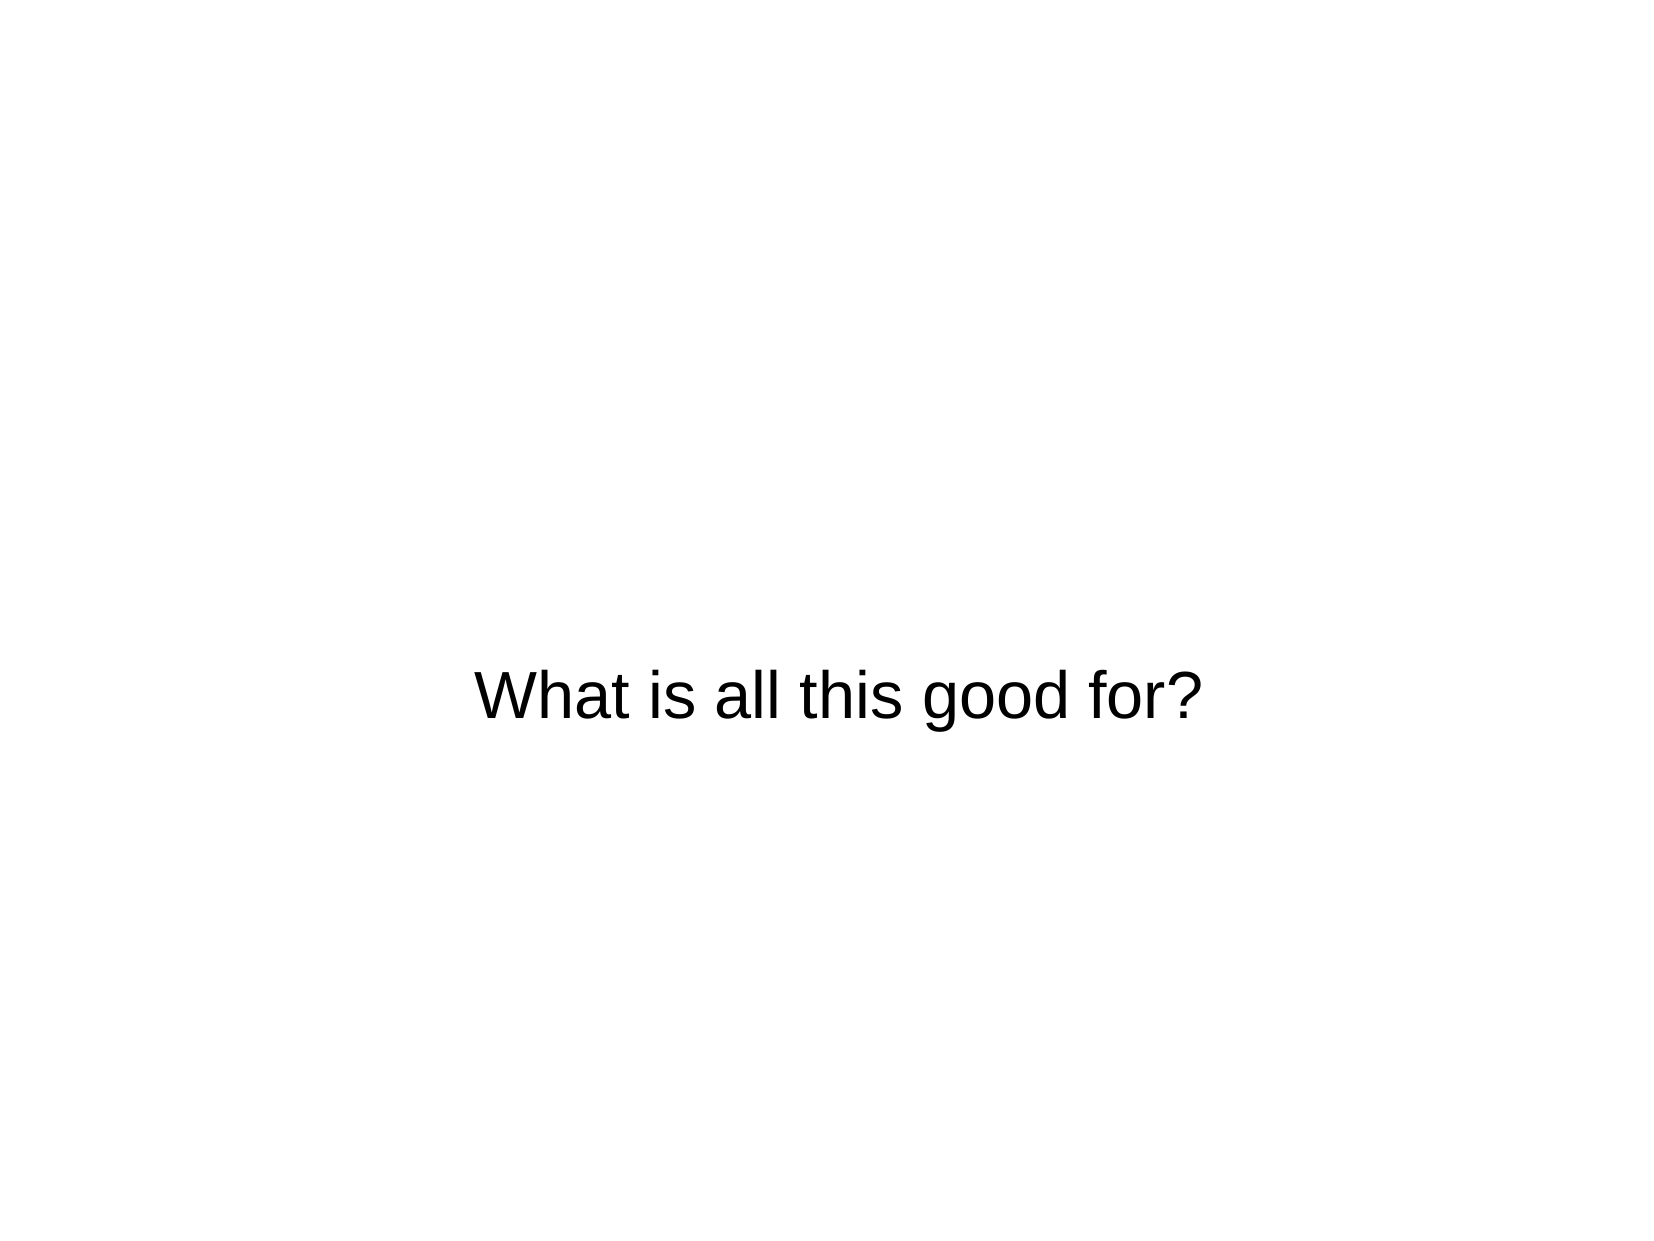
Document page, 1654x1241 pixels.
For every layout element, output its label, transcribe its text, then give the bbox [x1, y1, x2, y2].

subtitle What is all this good for? [25, 233, 1654, 1158]
